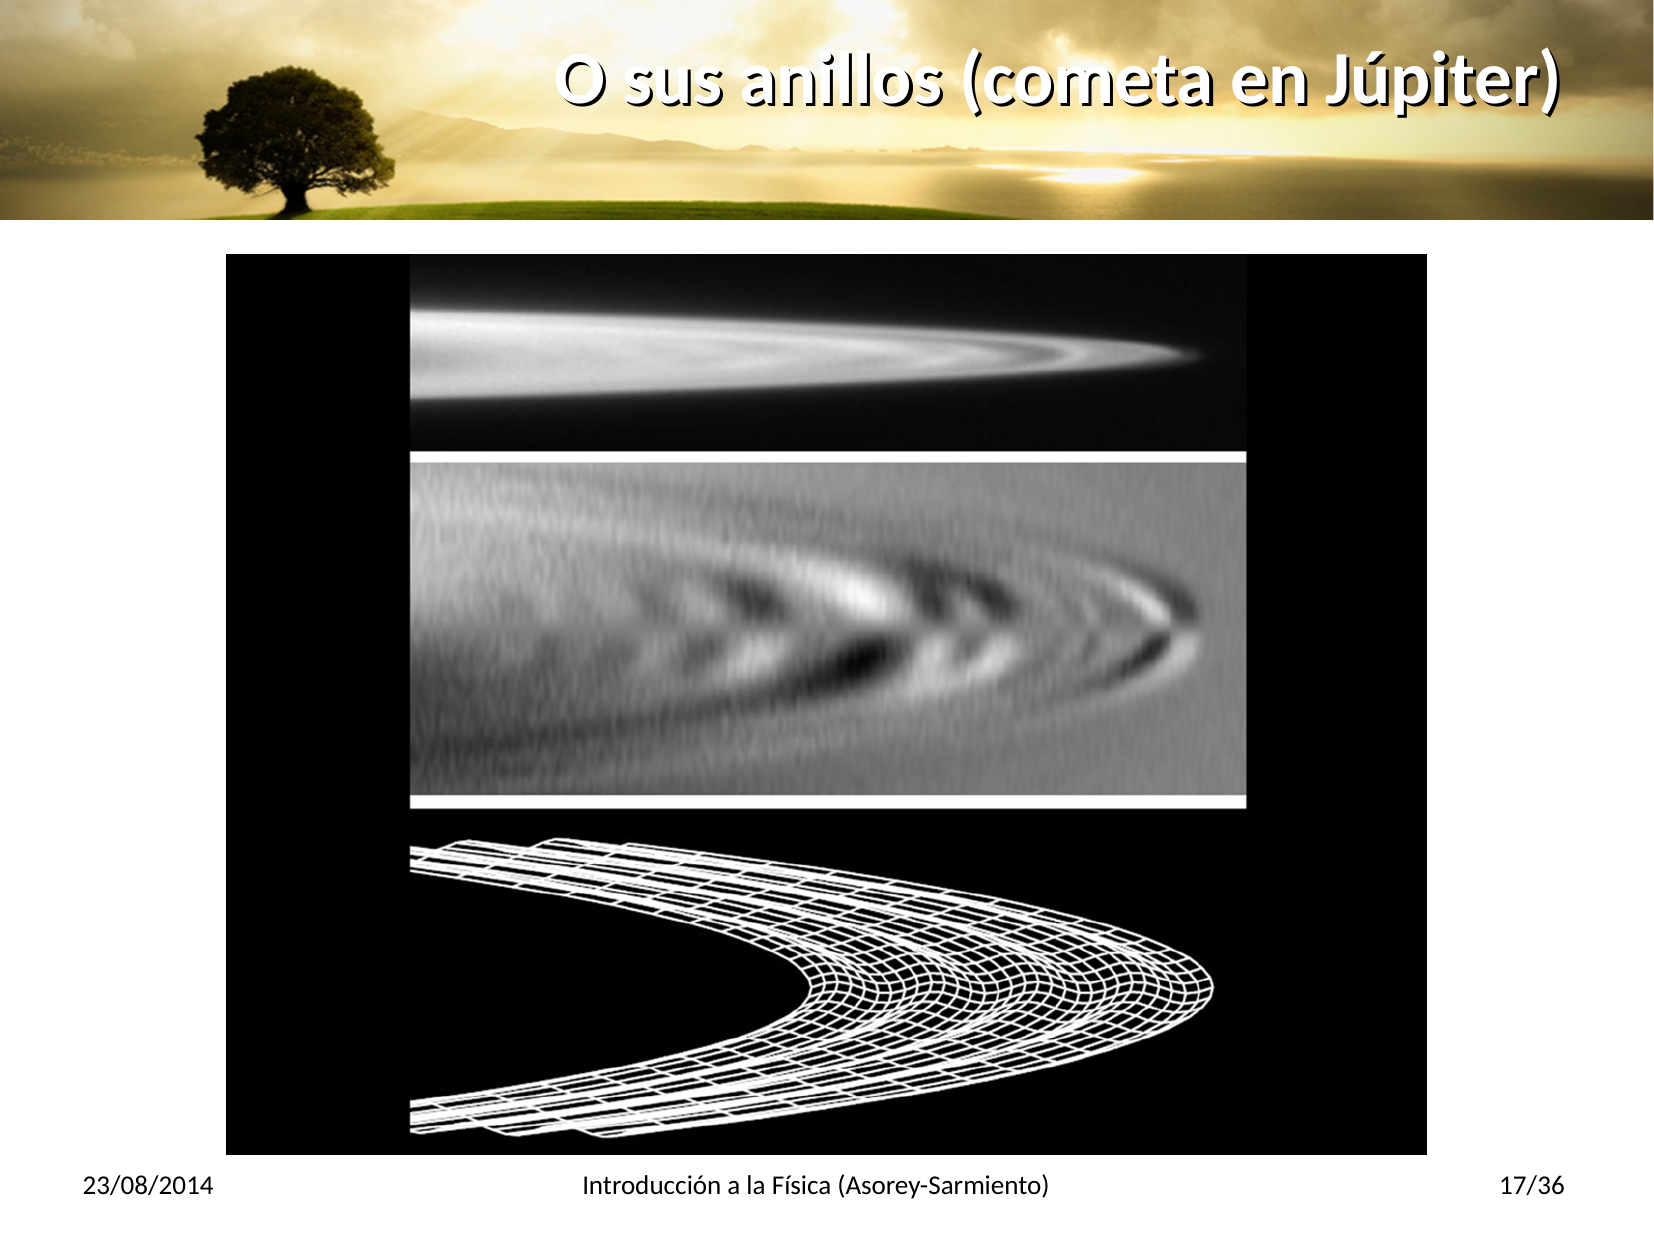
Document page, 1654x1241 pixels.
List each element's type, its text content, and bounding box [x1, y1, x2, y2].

picture [0, 0, 1654, 220]
picture [226, 254, 1427, 1156]
title O sus anillos (cometa en Júpiter) [75, 19, 1564, 151]
